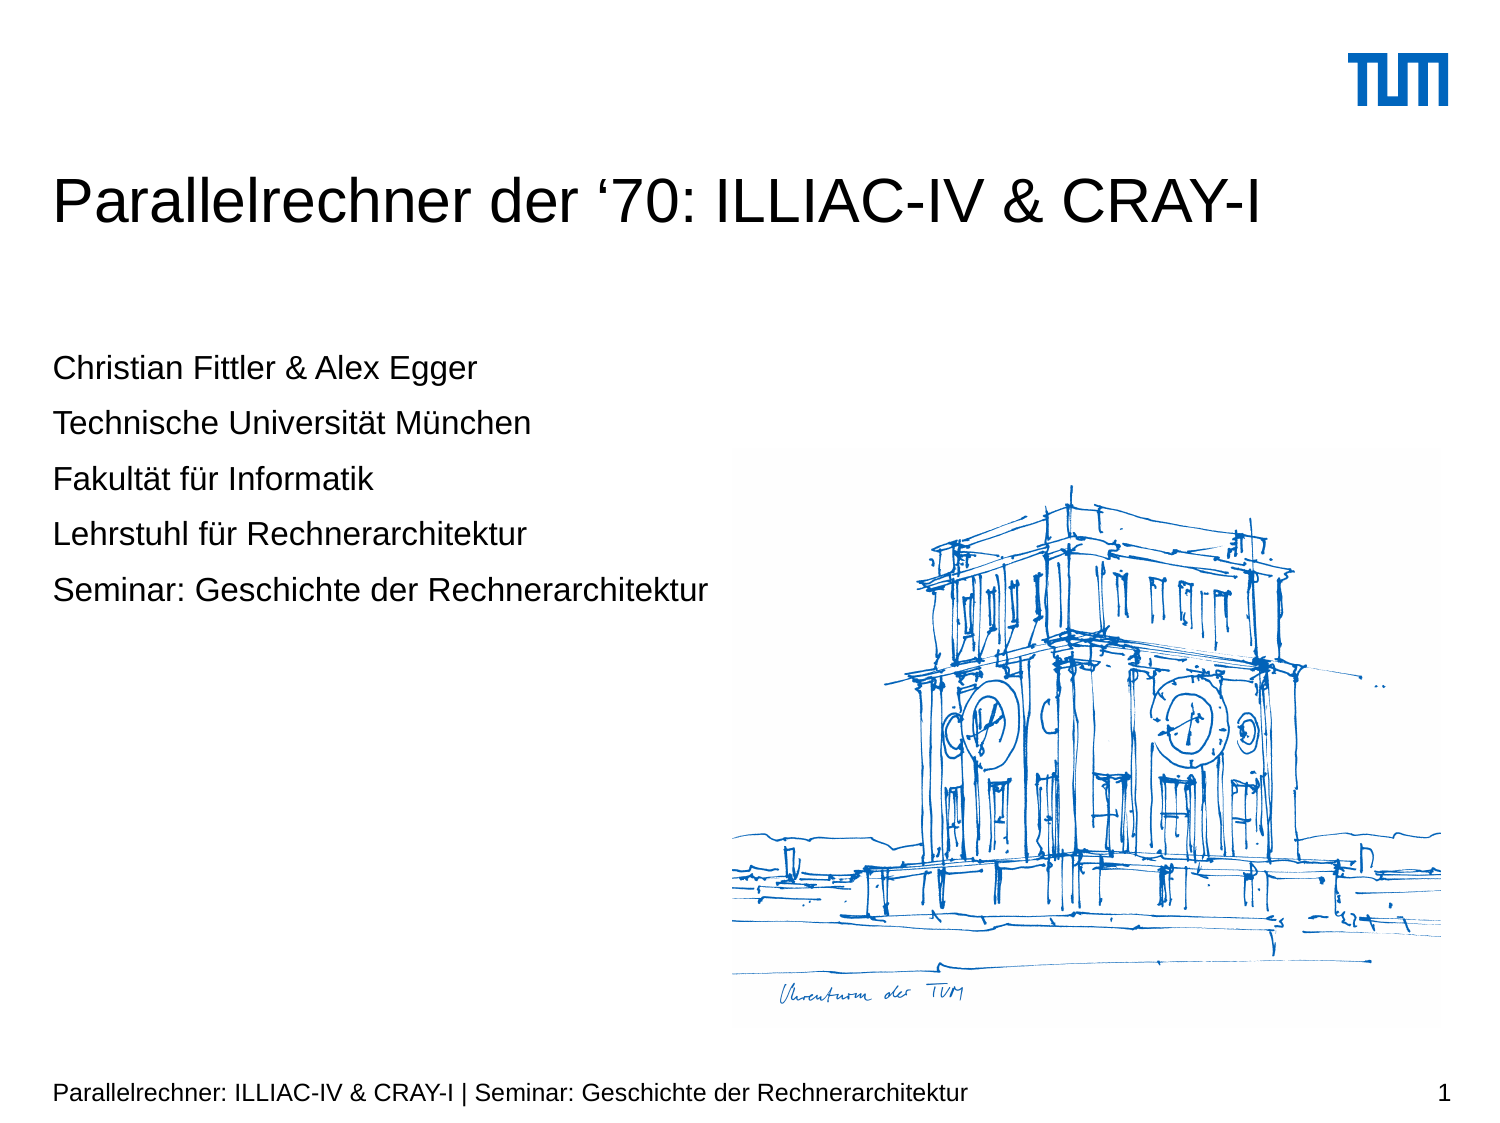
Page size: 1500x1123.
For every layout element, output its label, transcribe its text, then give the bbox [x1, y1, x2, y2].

list Christian Fittler & Alex Egger Technische Universität München Fakultät für Informatik Lehrstuhl für Rechnerarchitektur Seminar: Geschichte der Rechnerarchitektur [52, 330, 1453, 592]
title Parallelrechner der ‘70: ILLIAC-IV & CRAY-I [52, 166, 1453, 236]
picture [732, 448, 1441, 1028]
